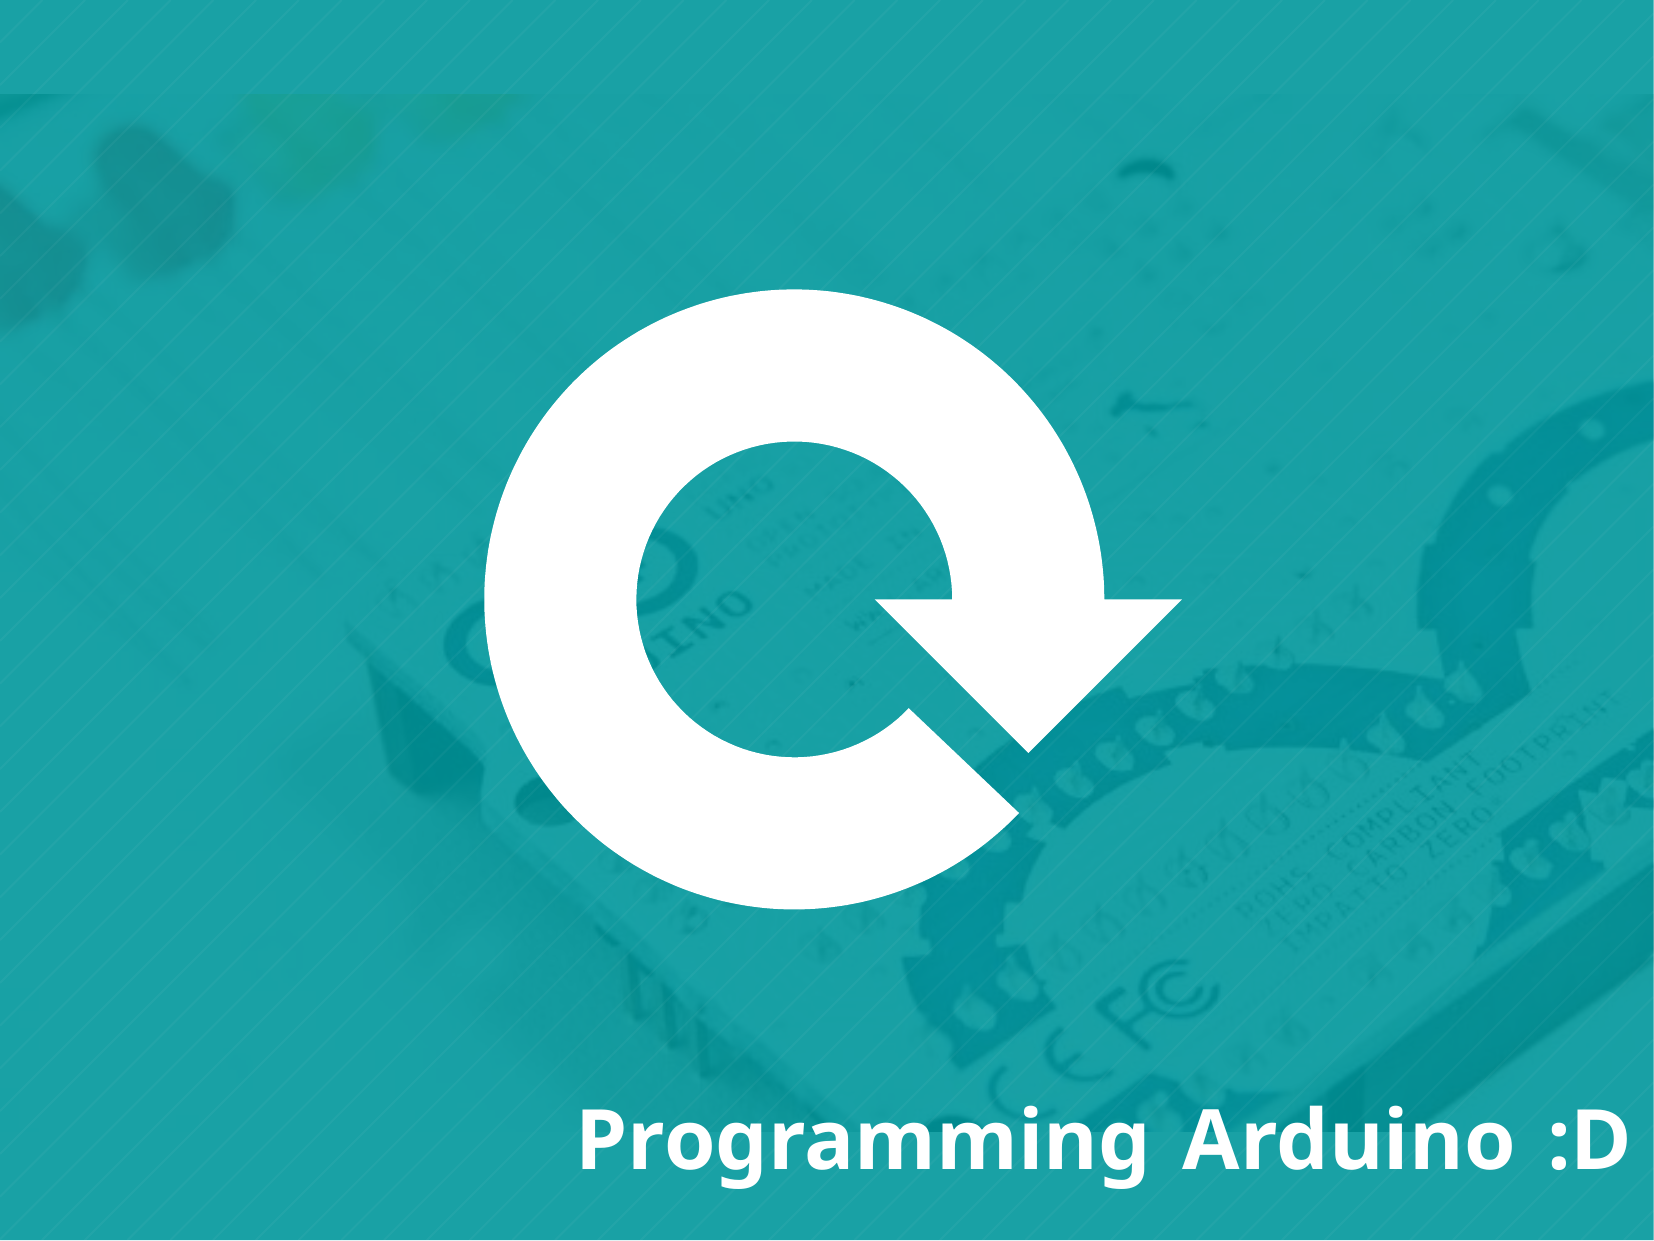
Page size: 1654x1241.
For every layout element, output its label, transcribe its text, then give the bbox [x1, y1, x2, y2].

text_box [0, 0, 1654, 1241]
text_box Programming Arduino :D .. [561, 1073, 1648, 1216]
